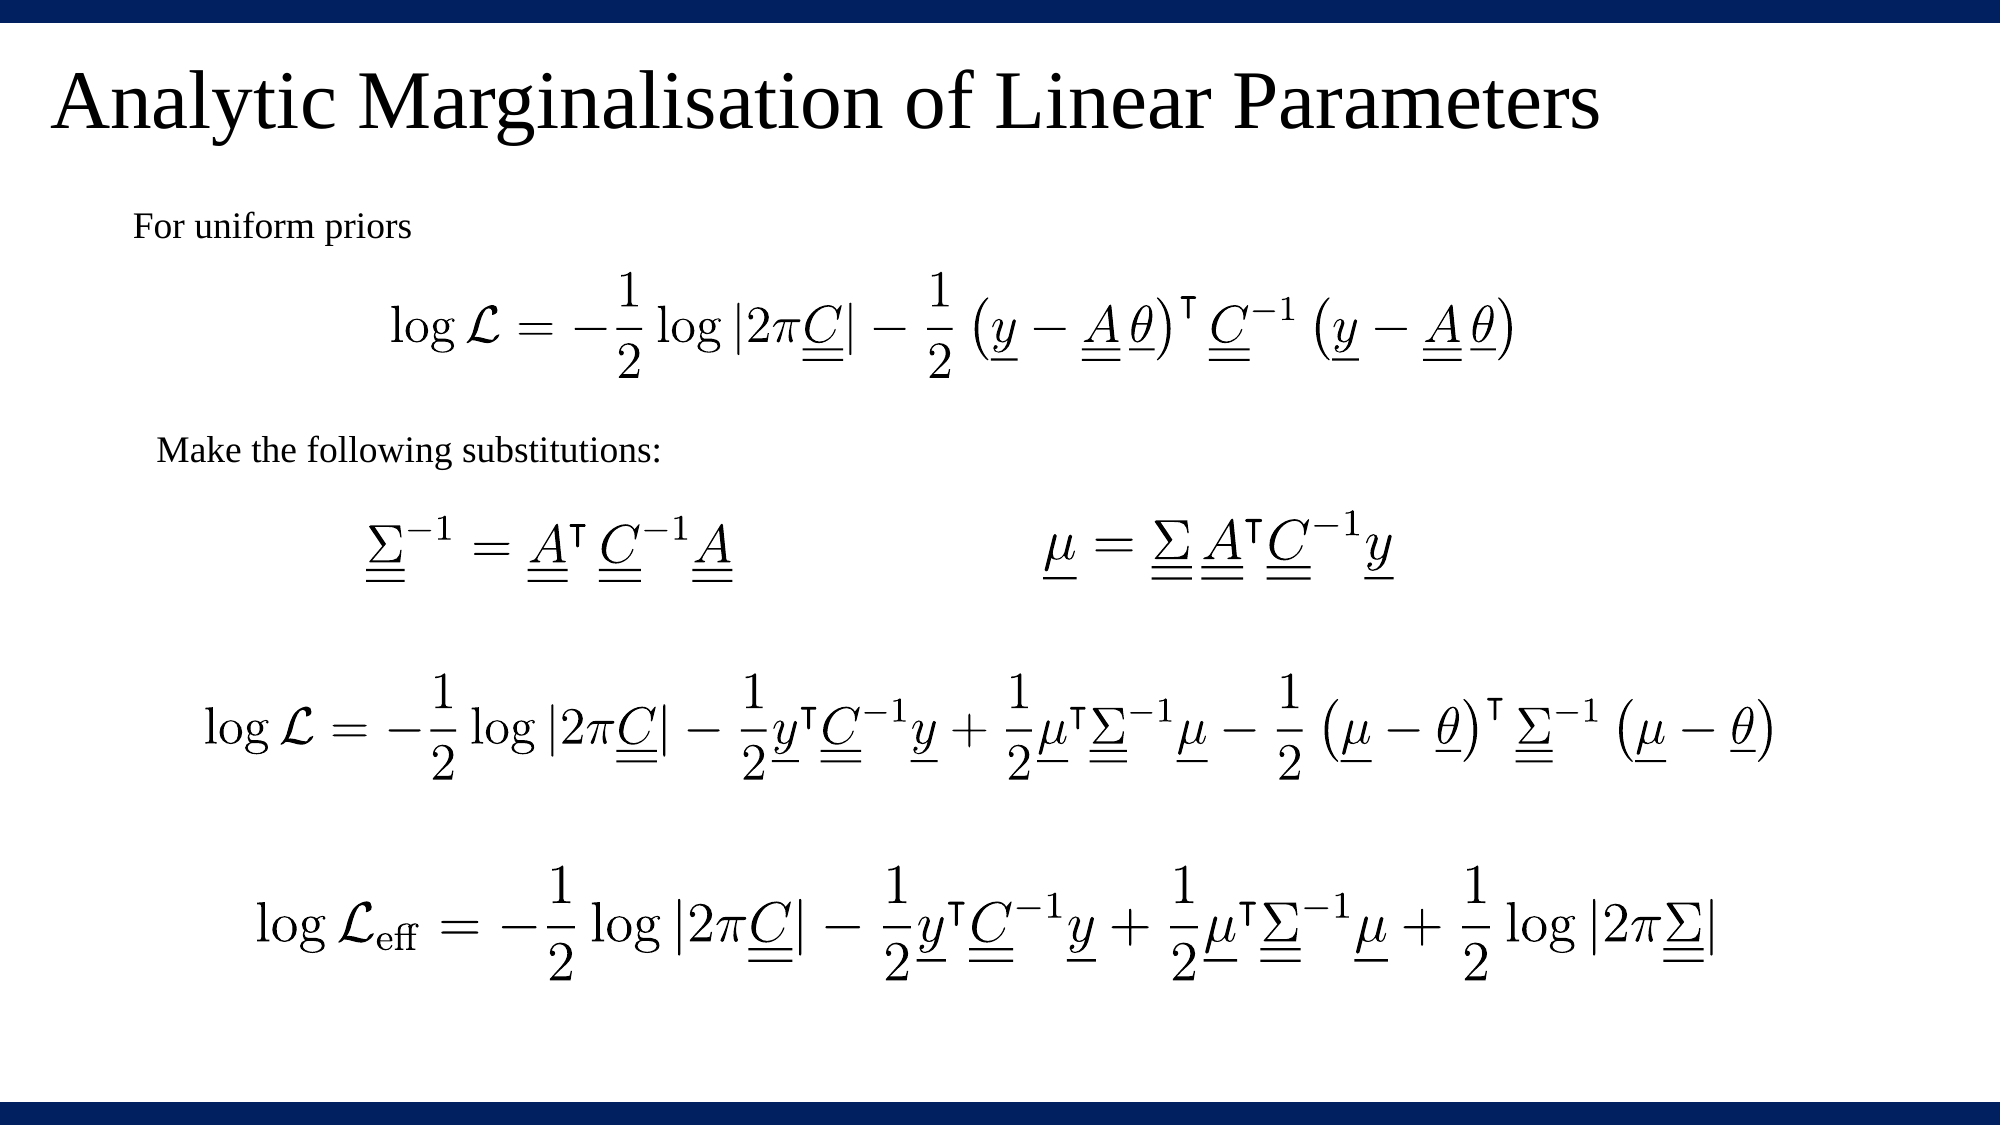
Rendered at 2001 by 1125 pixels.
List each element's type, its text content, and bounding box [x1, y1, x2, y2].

picture [255, 865, 1713, 981]
text_box [0, 0, 2000, 22]
text_box [0, 1102, 2000, 1125]
text_box Make the following substitutions: [141, 421, 804, 485]
picture [389, 271, 1512, 378]
picture [366, 515, 733, 582]
text_box Analytic Marginalisation of Linear Parameters [35, 47, 1973, 247]
picture [1043, 510, 1394, 580]
text_box For uniform priors [118, 197, 780, 260]
picture [203, 673, 1772, 780]
